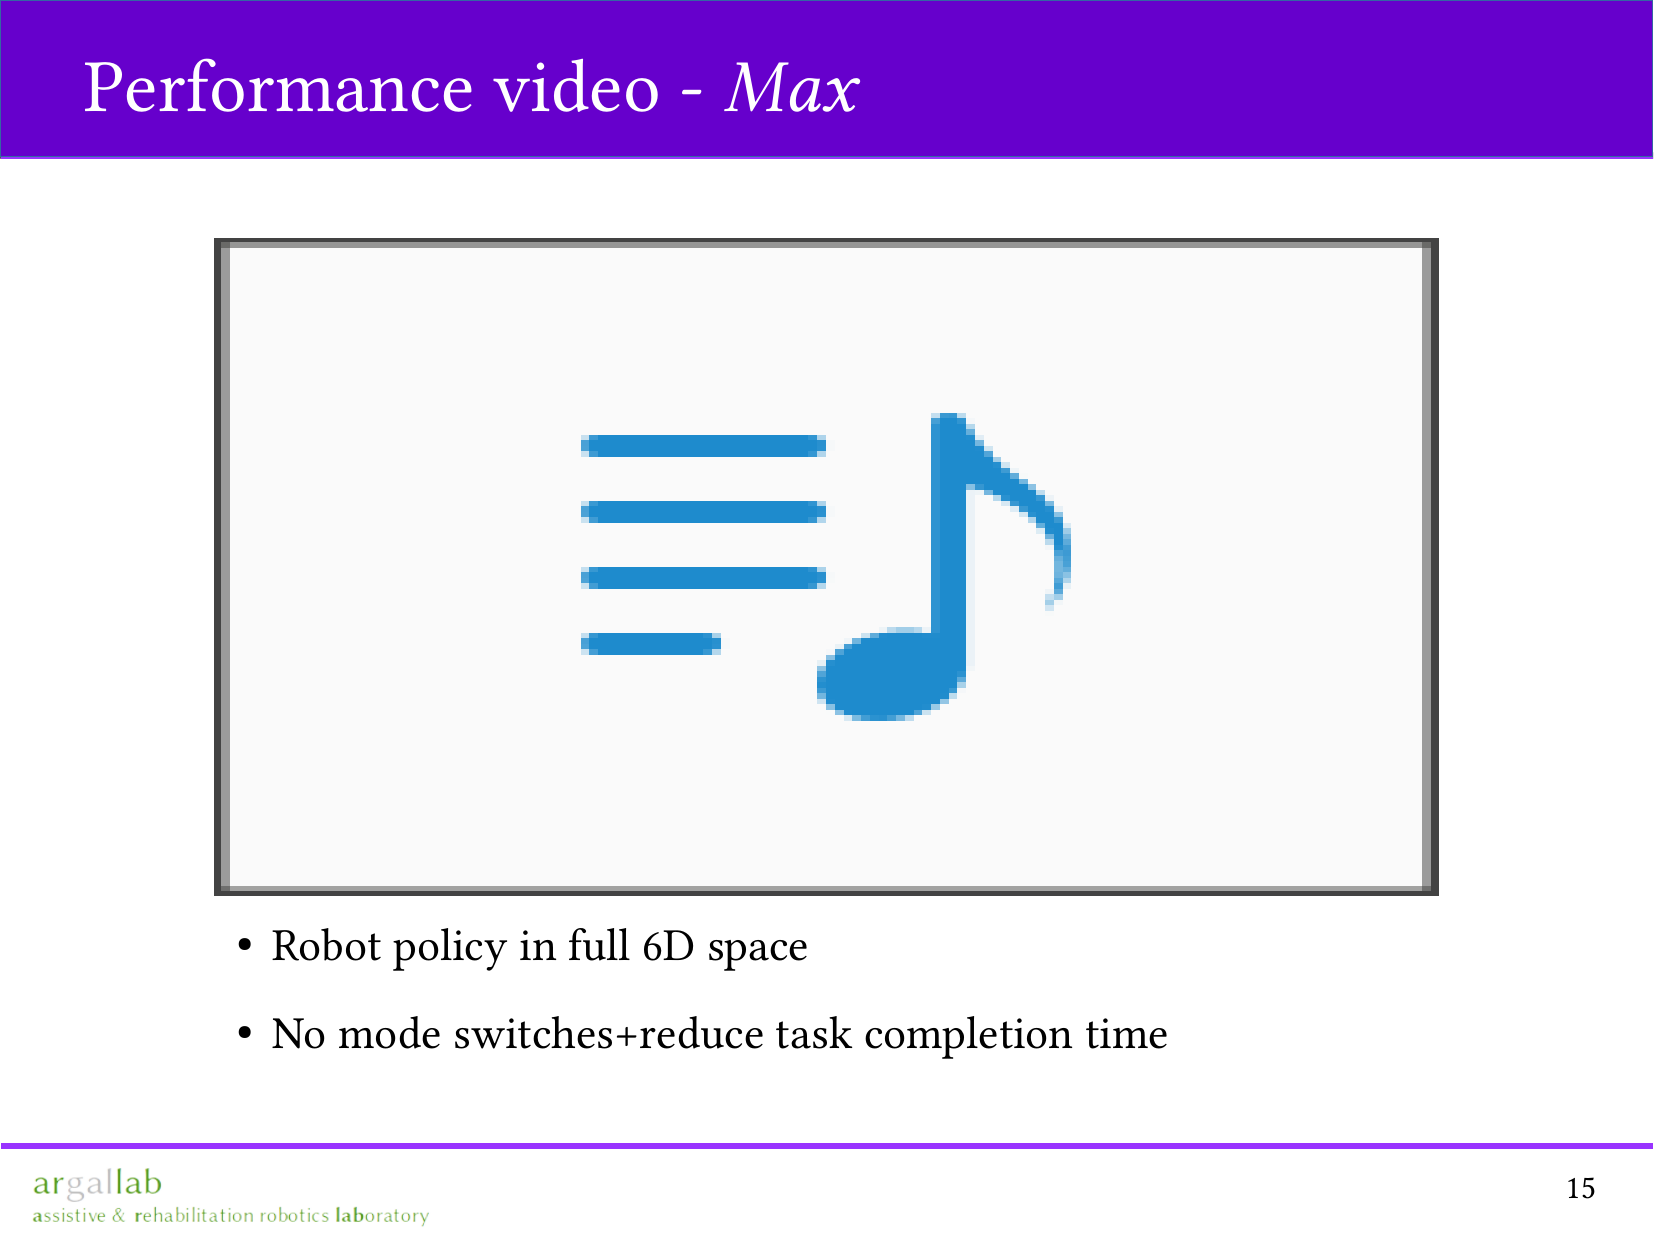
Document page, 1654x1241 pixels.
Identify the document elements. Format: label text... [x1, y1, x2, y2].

picture [21, 1140, 444, 1241]
text_box [213, 236, 1441, 897]
text_box Robot policy in full 6D space No mode switches+reduce task completion time [221, 911, 1185, 1084]
text_box Performance video - Max [69, 36, 1621, 138]
